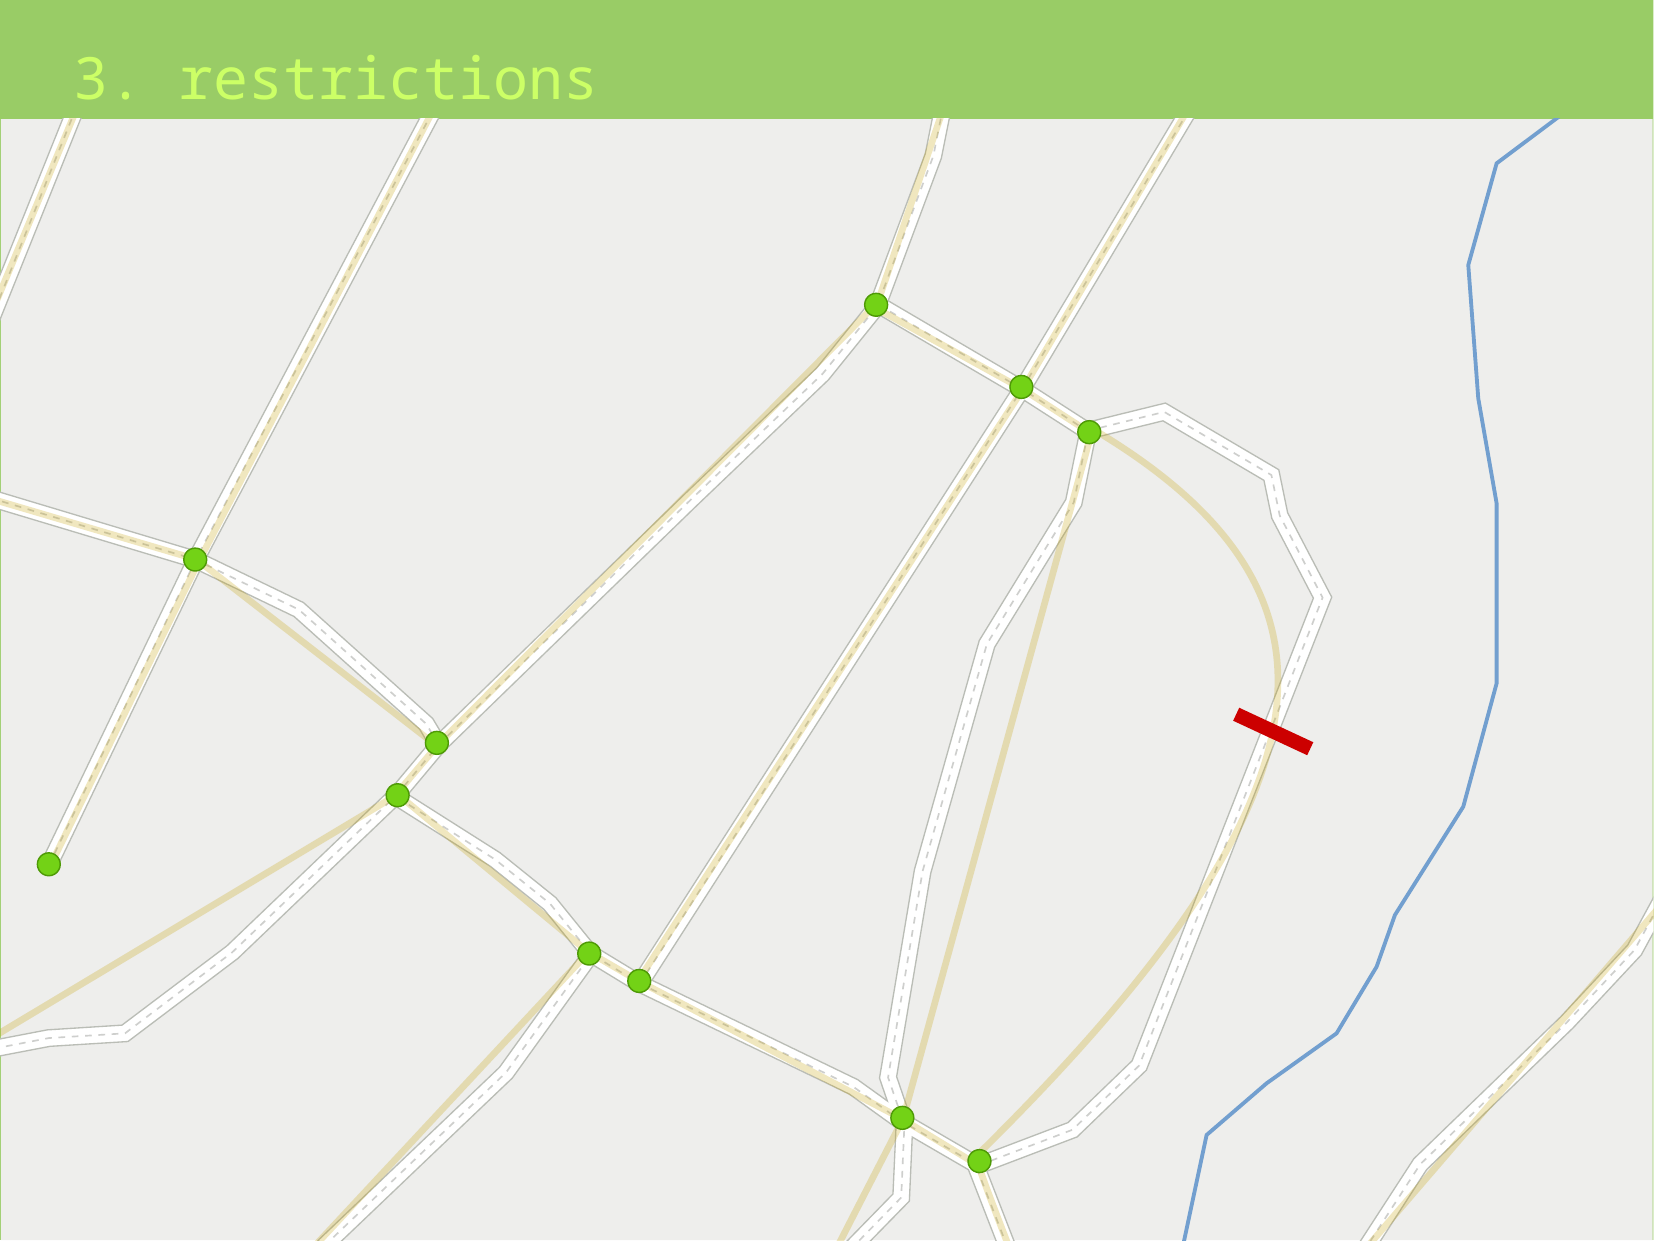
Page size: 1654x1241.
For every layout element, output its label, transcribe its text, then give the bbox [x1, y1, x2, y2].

picture [0, 118, 1654, 1241]
text_box 3. restrictions [59, 29, 614, 115]
